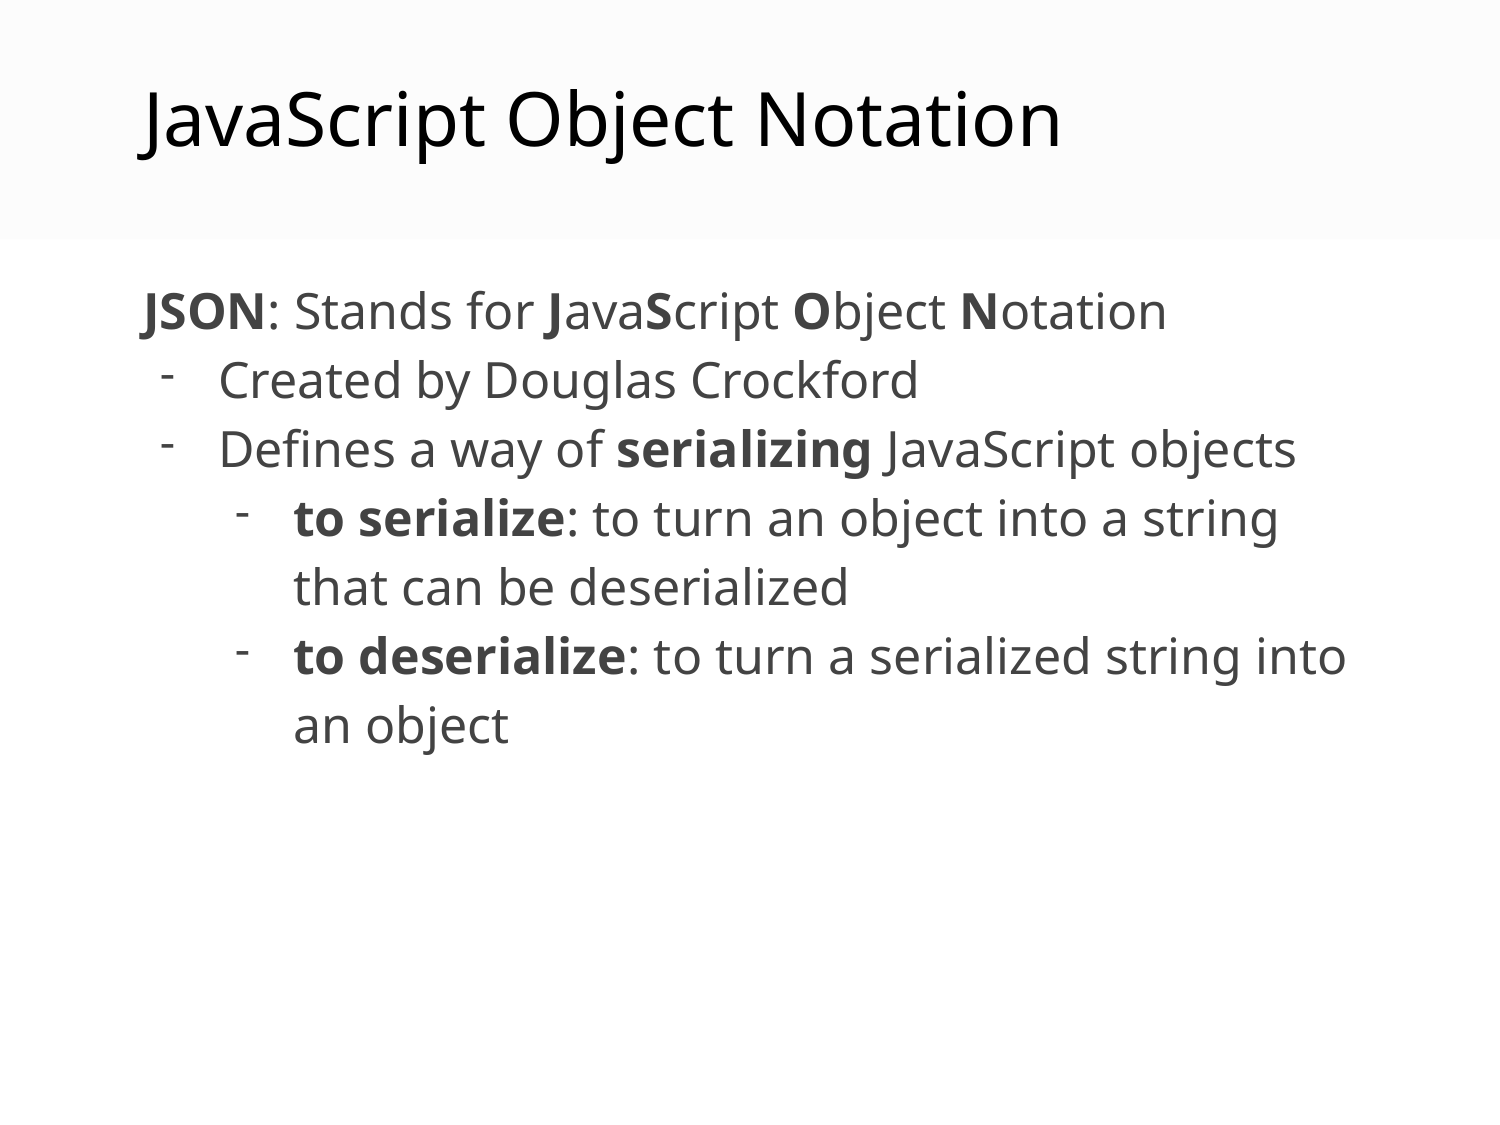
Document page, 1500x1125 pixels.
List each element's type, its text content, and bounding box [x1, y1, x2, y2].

list JSON: Stands for JavaScript Object Notation Created by Douglas Crockford Defines a way of serializing JavaScript objects to serialize: to turn an object into a string that can be deserialized to deserialize: to turn a serialized string into an object [128, 255, 1372, 1004]
title JavaScript Object Notation [128, 56, 1372, 183]
